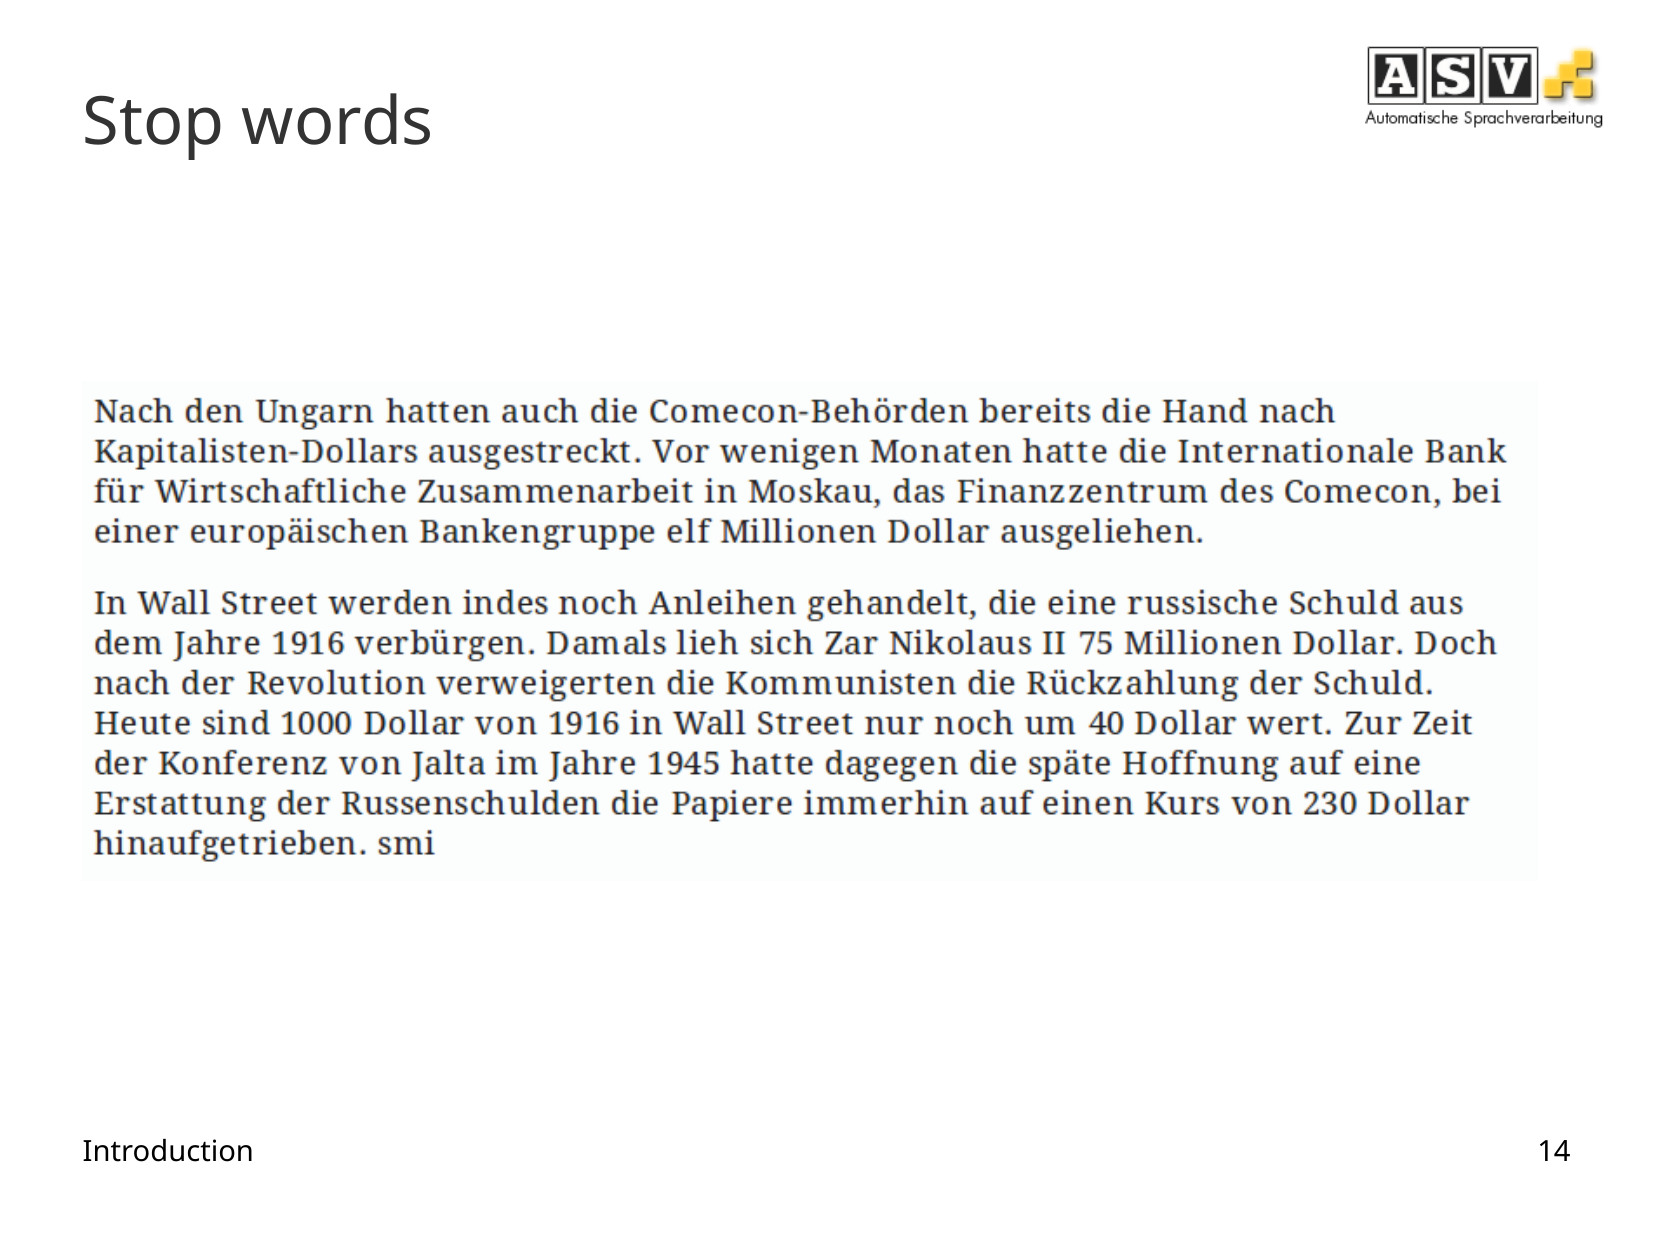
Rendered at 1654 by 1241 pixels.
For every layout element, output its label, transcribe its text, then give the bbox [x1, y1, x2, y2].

picture [82, 381, 1538, 881]
title Stop words [82, 49, 1347, 189]
picture [1364, 43, 1605, 129]
